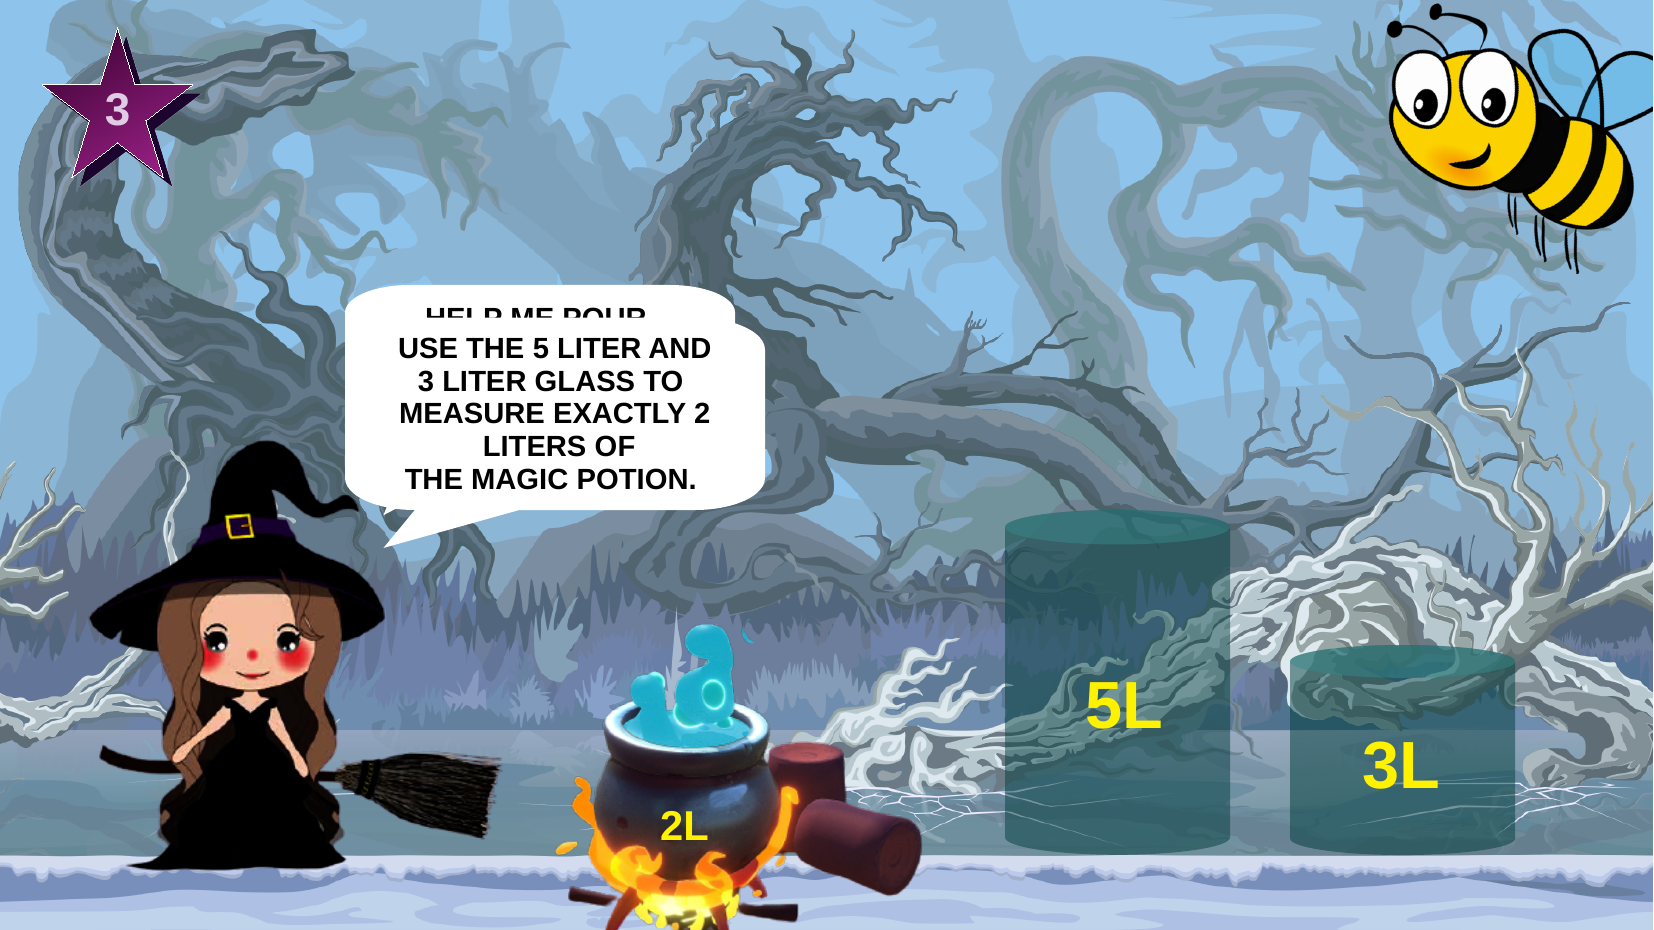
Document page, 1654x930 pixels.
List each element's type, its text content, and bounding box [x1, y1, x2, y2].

picture [0, 399, 1109, 930]
text_box 3 [42, 27, 193, 178]
picture [1357, 0, 1653, 316]
text_box [1290, 662, 1516, 856]
text_box USE THE 5 LITER AND 3 LITER GLASS TO MEASURE EXACTLY 2 LITERS OF THE MAGIC POTION. [345, 317, 766, 548]
text_box 3L [1347, 720, 1456, 811]
text_box [1005, 528, 1231, 855]
table_header [1290, 645, 1516, 678]
table_header [1005, 509, 1231, 545]
text_box HELP ME POUR TWO LITERS OF MY MAGIC POTION INTO THE MAGICAL POT! [345, 284, 736, 344]
text_box 5L [1070, 660, 1179, 751]
